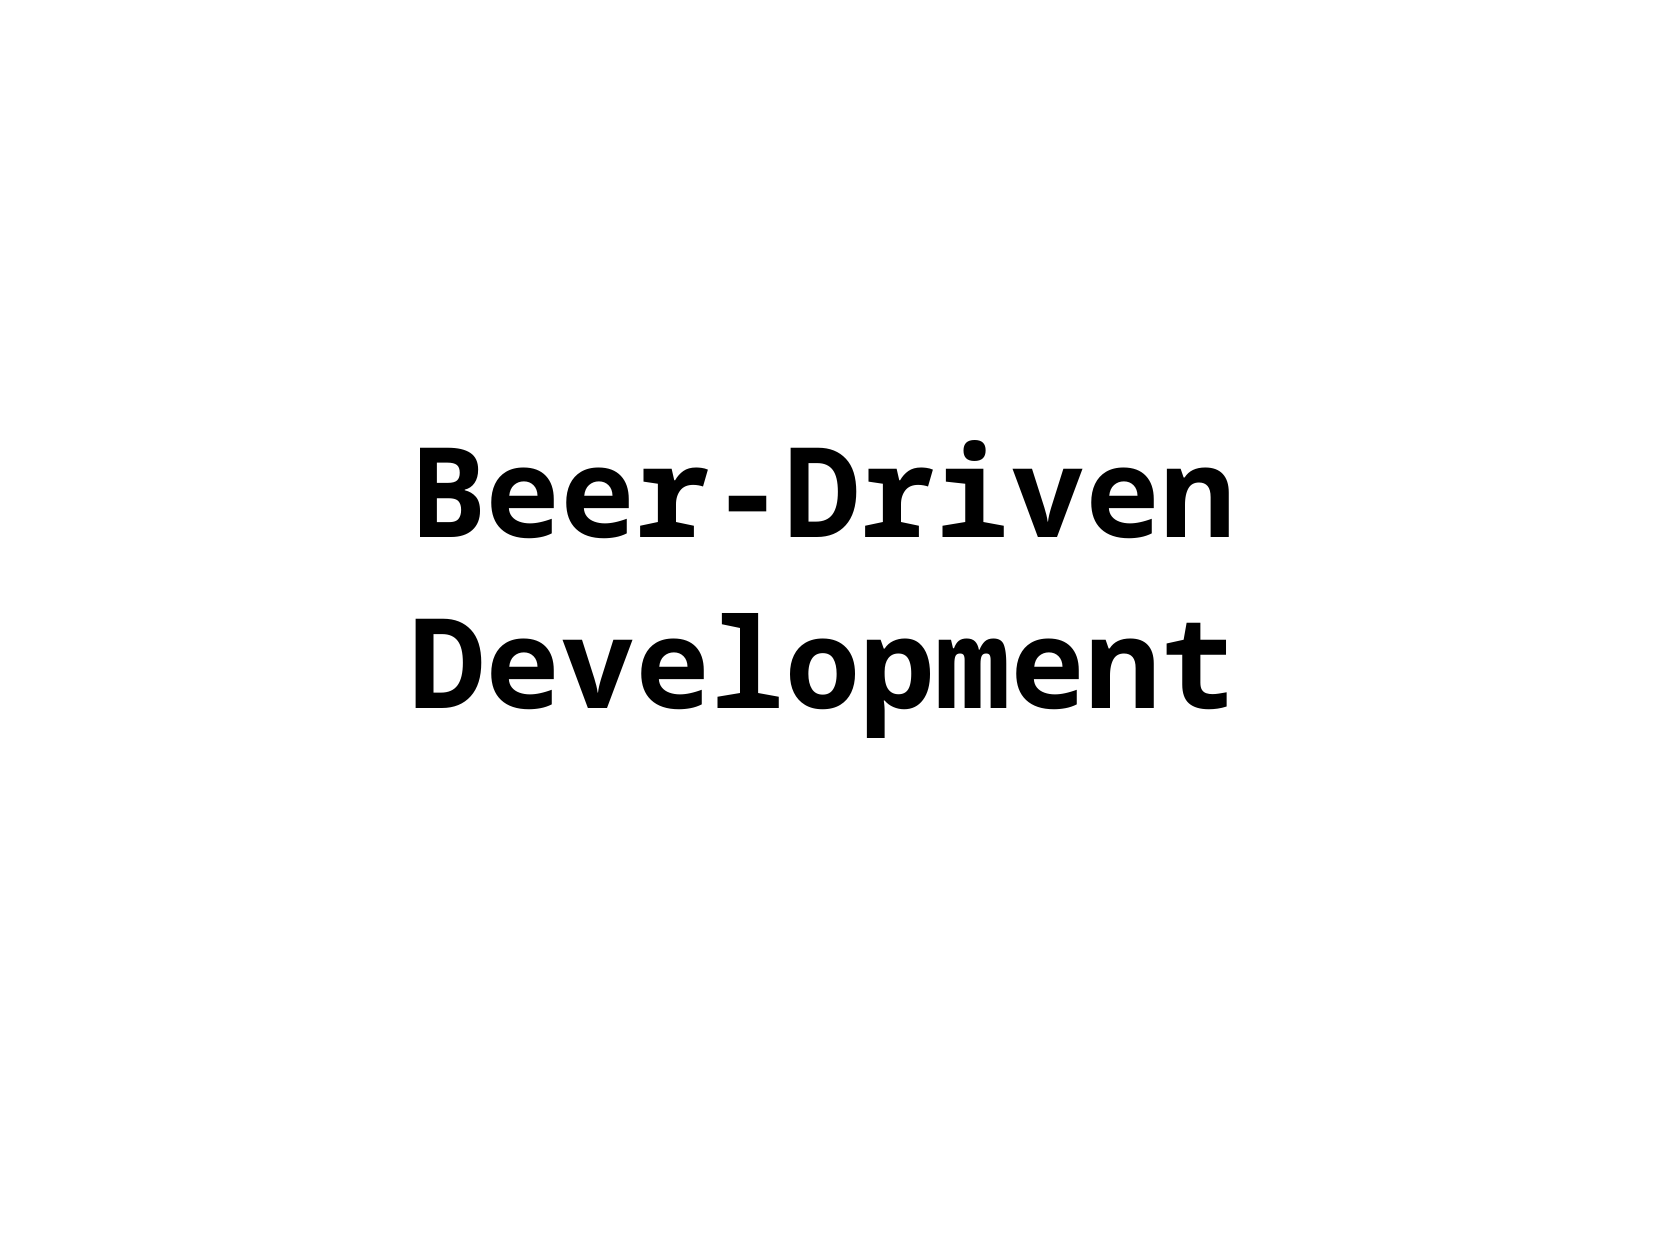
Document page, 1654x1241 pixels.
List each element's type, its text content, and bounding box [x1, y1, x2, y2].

text_box Beer-Driven Development [222, 396, 1423, 709]
